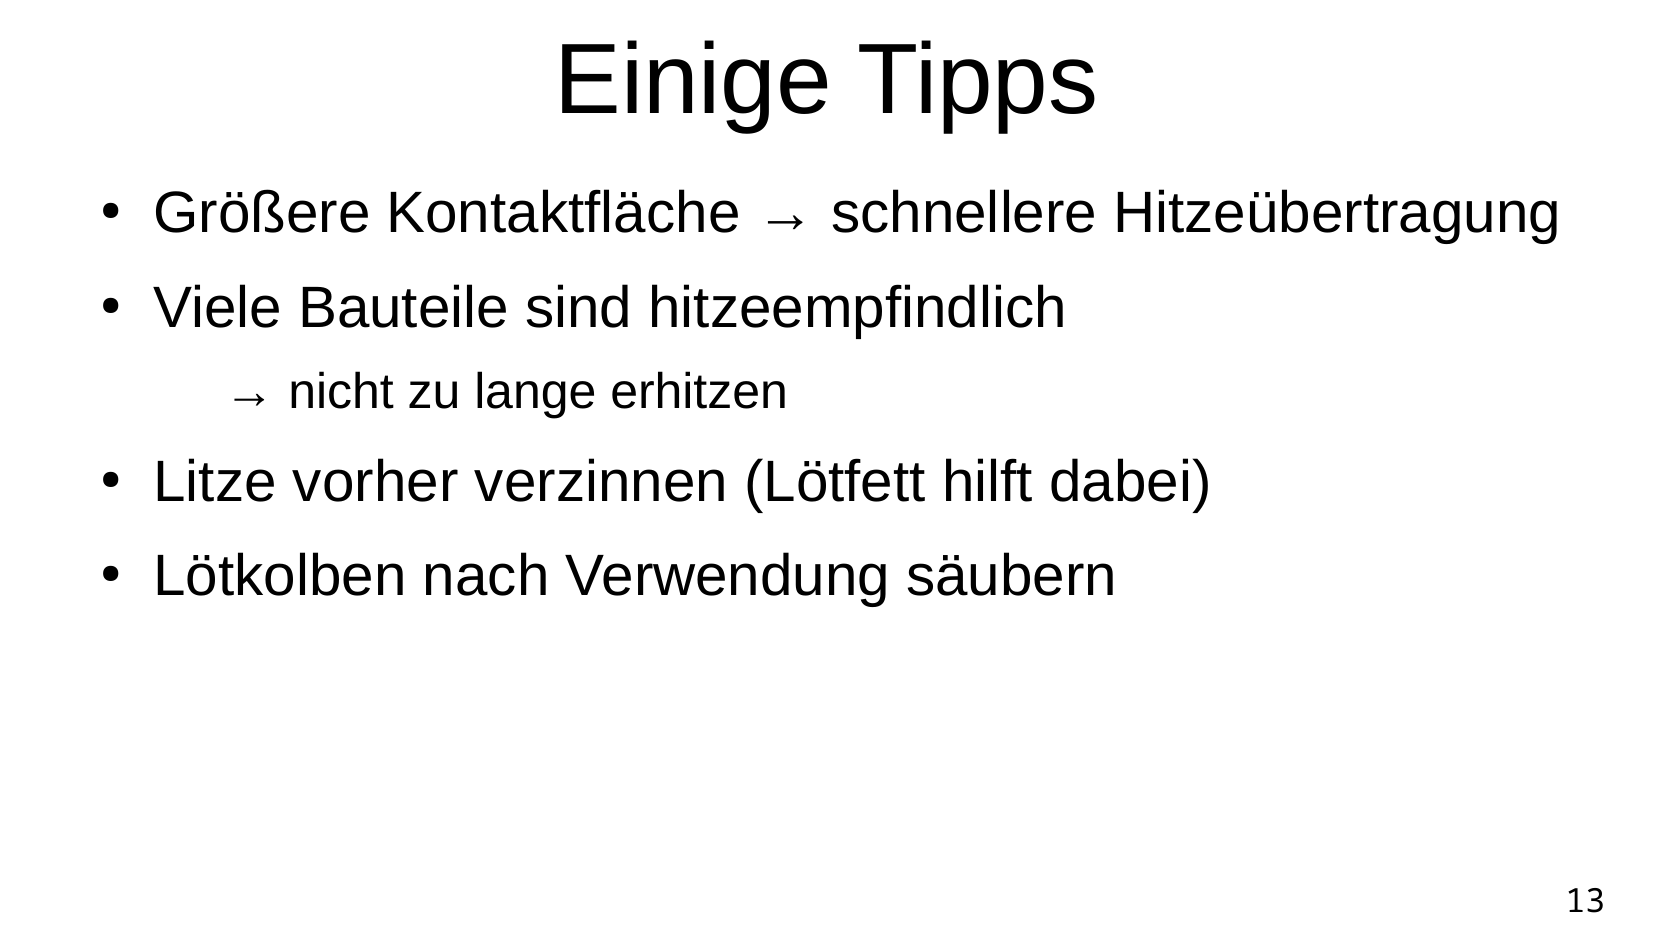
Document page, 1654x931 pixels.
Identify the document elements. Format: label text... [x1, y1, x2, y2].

title Einige Tipps [82, 1, 1571, 157]
list Größere Kontaktfläche → schnellere Hitzeübertragung Viele Bauteile sind hitzeempfindlich → nicht zu lange erhitzen Litze vorher verzinnen (Lötfett hilft dabei) Lötkolben nach Verwendung säubern [82, 180, 1571, 811]
